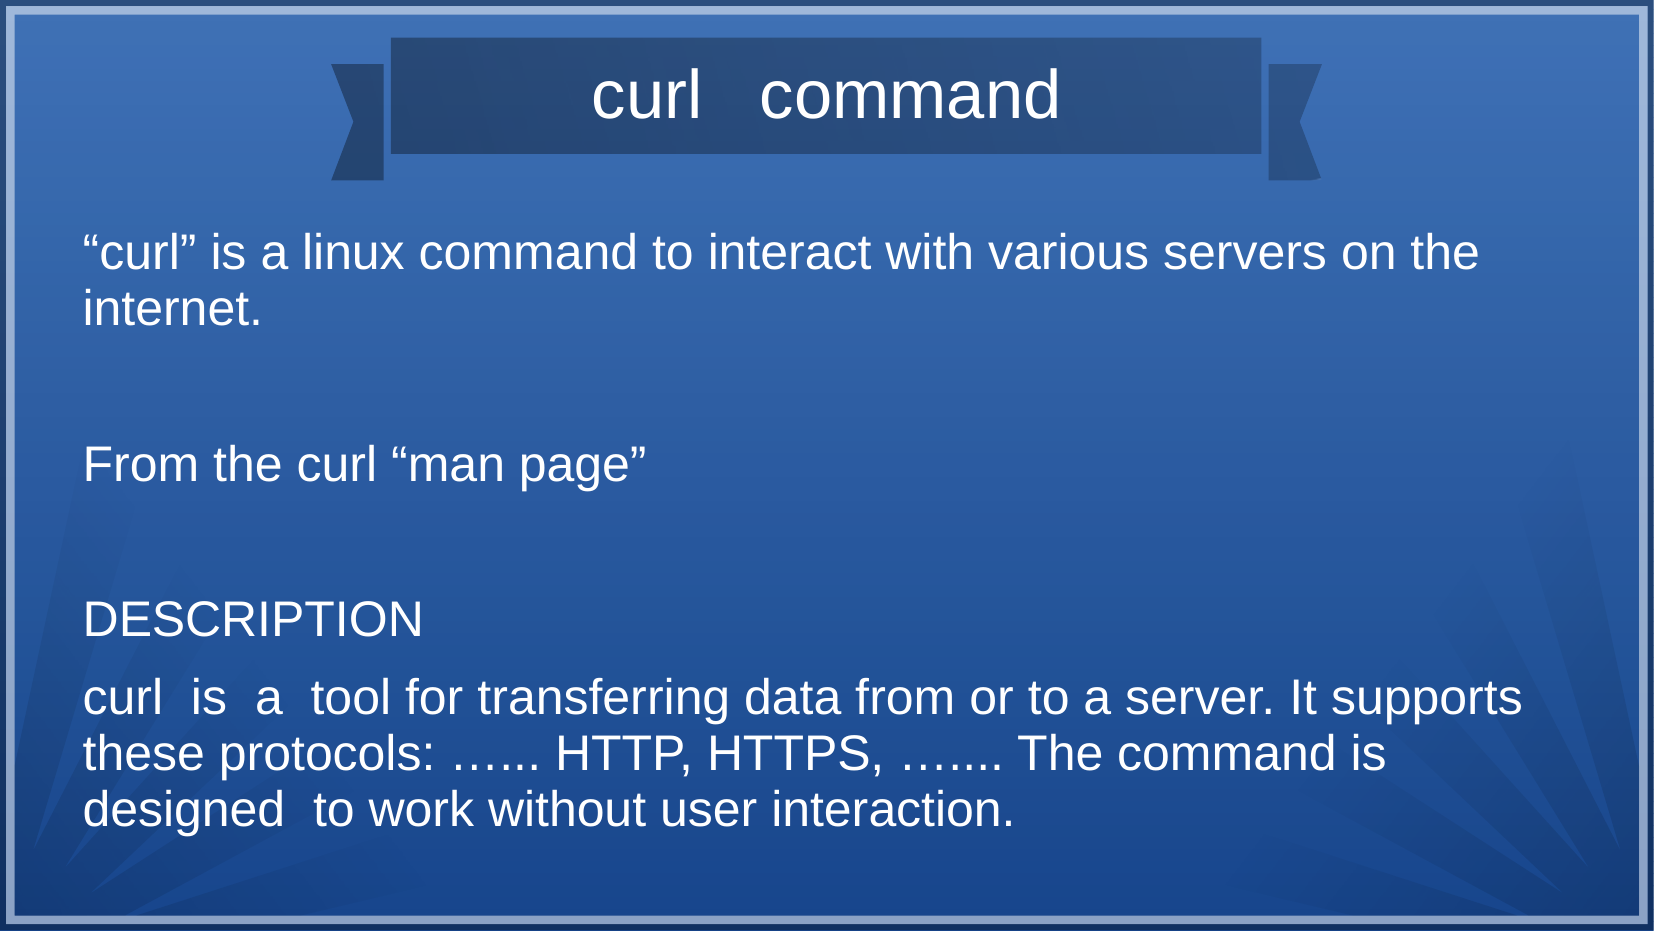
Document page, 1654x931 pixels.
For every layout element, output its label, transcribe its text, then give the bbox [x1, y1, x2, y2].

list “curl” is a linux command to interact with various servers on the internet. From the curl “man page” DESCRIPTION curl is a tool for transferring data from or to a server. It supports these protocols: …... HTTP, HTTPS, ….... The command is designed to work without user interaction. [82, 224, 1571, 848]
title curl command [389, 35, 1264, 154]
